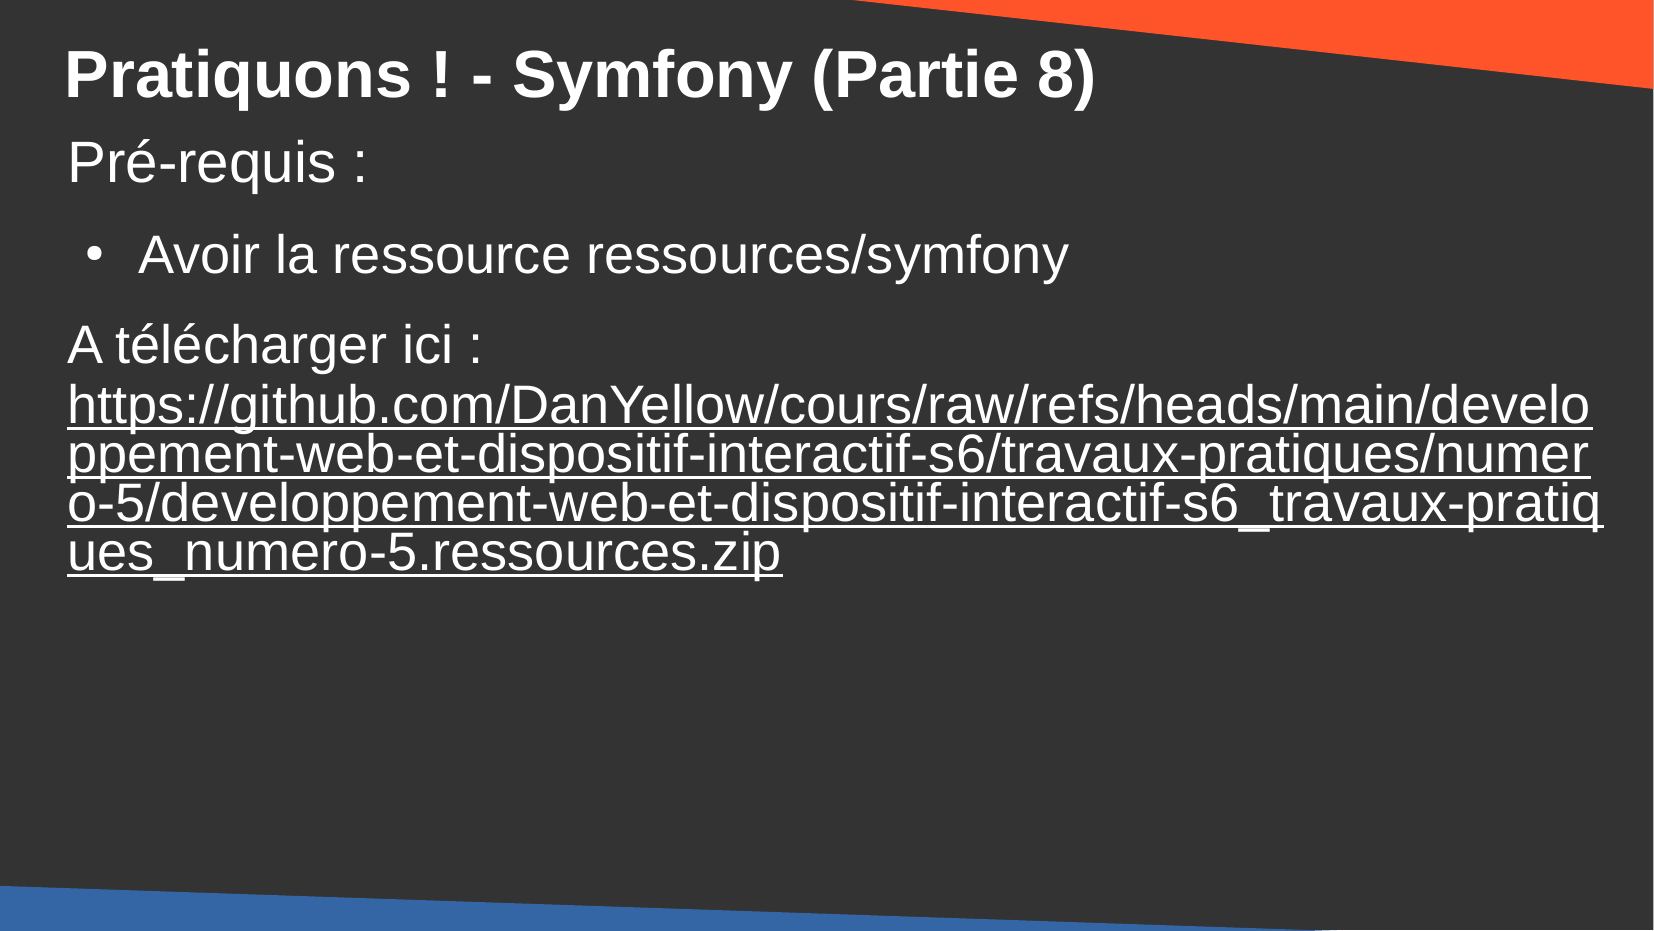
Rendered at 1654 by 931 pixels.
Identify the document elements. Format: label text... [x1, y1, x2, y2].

title Pratiquons ! - Symfony (Partie 8) [64, 37, 1553, 114]
text_box [852, 0, 1654, 89]
text_box [0, 885, 1337, 931]
list Pré-requis : Avoir la ressource ressources/symfony A télécharger ici :https://github.com/DanYellow/cours/raw/refs/heads/main/developpement-web-et-dispositif-interactif-s6/travaux-pratiques/numero-5/developpement-web-et-dispositif-interactif-s6_travaux-pratiques_numero-5.ressources.zip [67, 129, 1607, 615]
